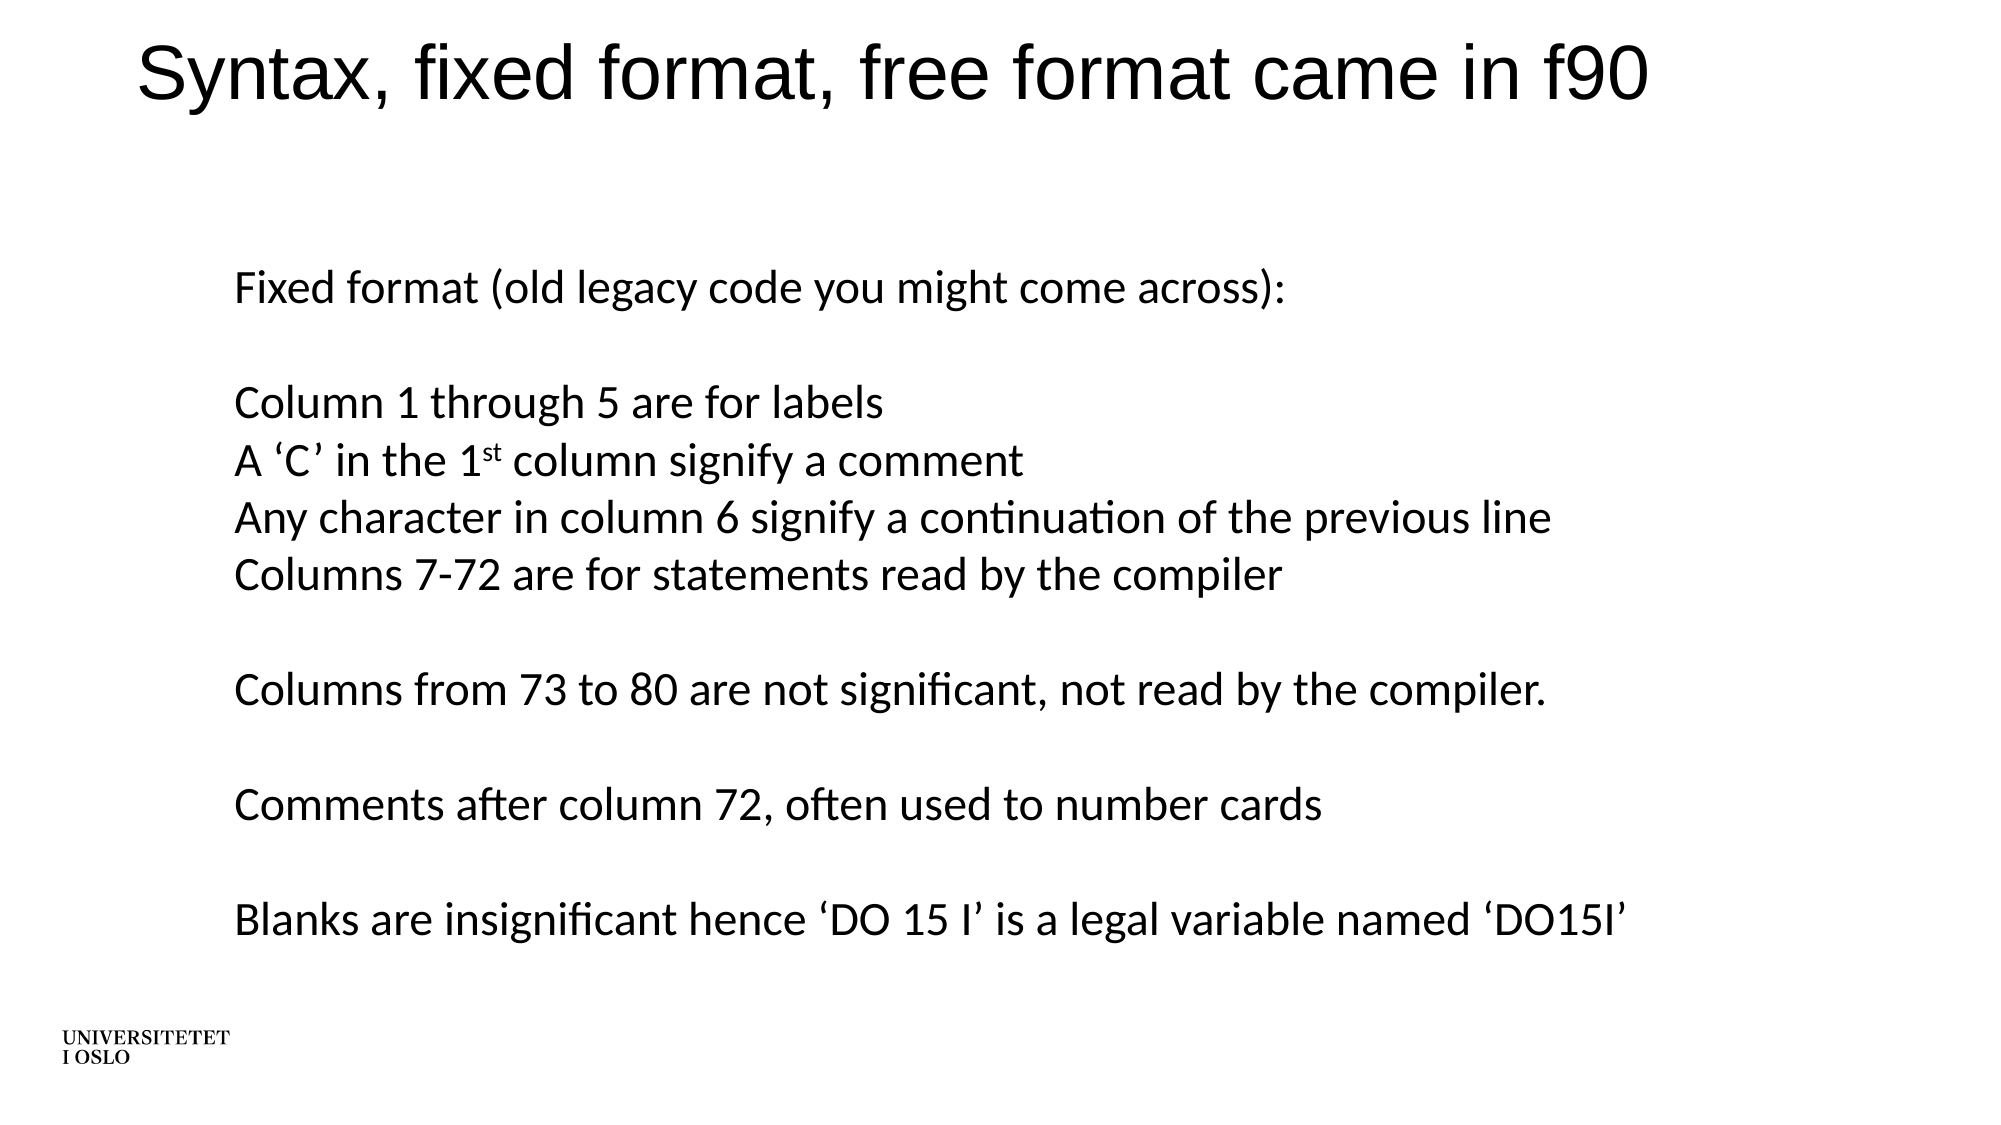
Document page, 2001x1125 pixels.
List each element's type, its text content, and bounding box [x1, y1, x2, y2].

picture [62, 1030, 230, 1064]
title Syntax, fixed format, free format came in f90 [136, 22, 1862, 234]
text_box Fixed format (old legacy code you might come across): Column 1 through 5 are for labels A ‘C’ in the 1st column signify a comment Any character in column 6 signify a continuation of the previous line Columns 7-72 are for statements read by the compiler Columns from 73 to 80 are not significant, not read by the compiler. Comments after column 72, often used to number cards Blanks are insignificant hence ‘DO 15 I’ is a legal variable named ‘DO15I’ [214, 235, 1721, 963]
